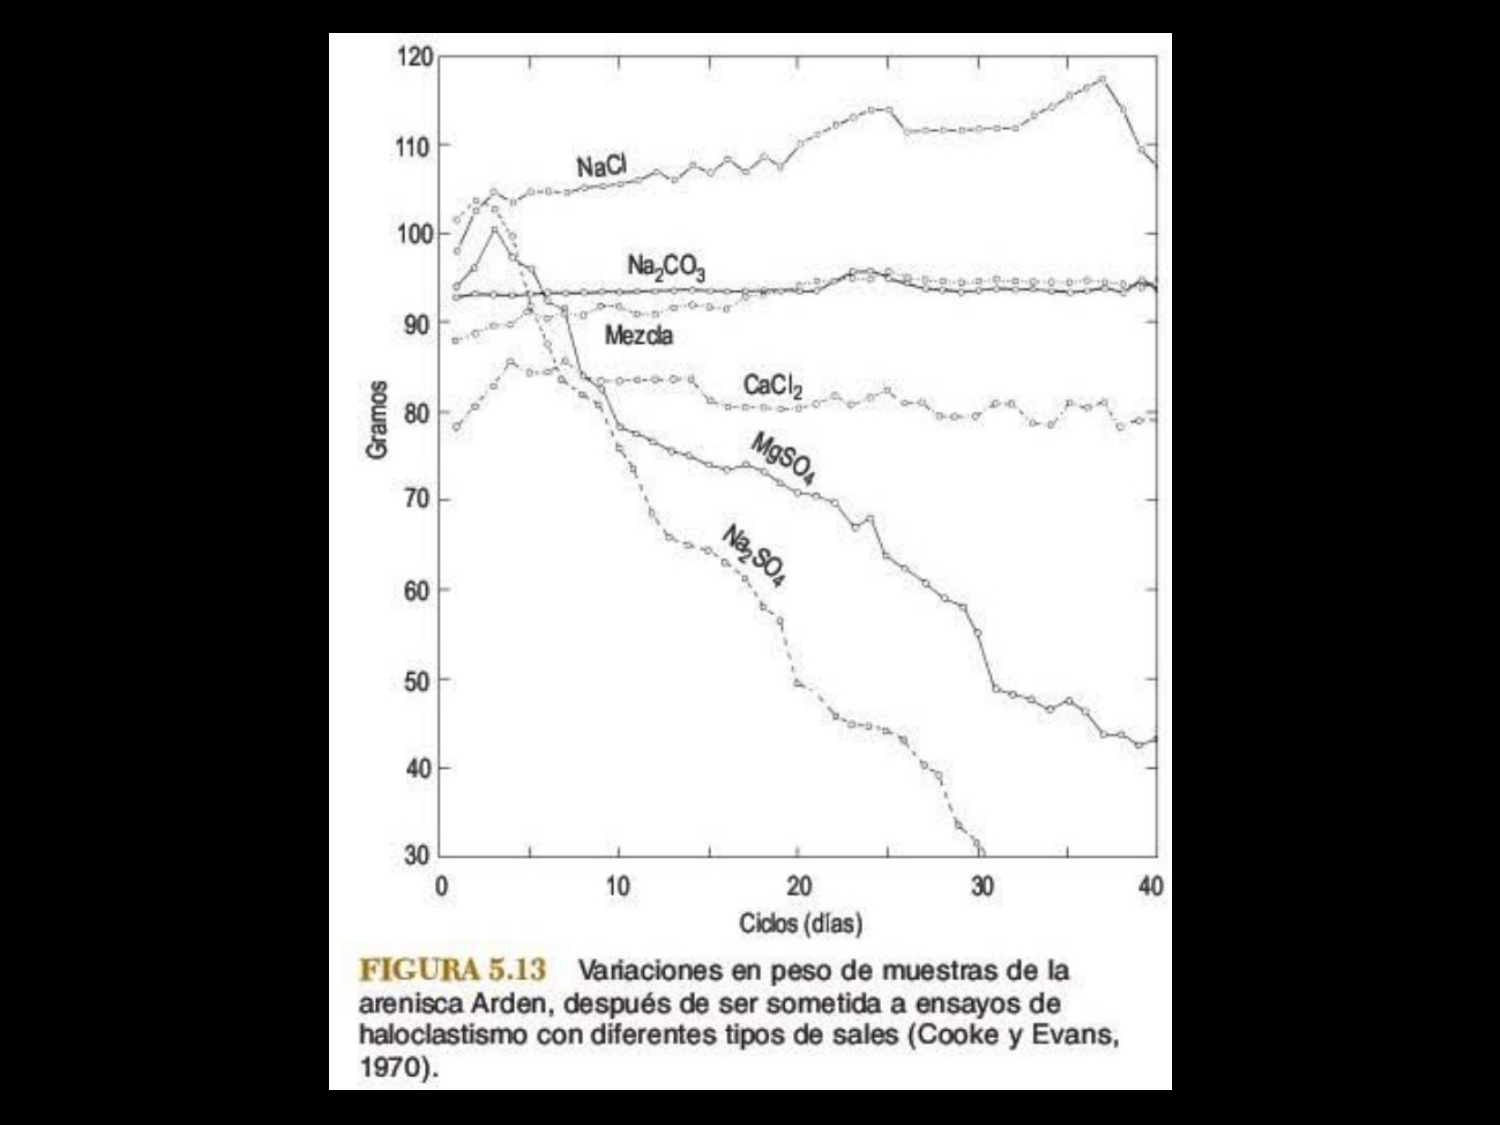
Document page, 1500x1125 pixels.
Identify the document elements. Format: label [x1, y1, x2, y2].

picture [329, 33, 1172, 1090]
